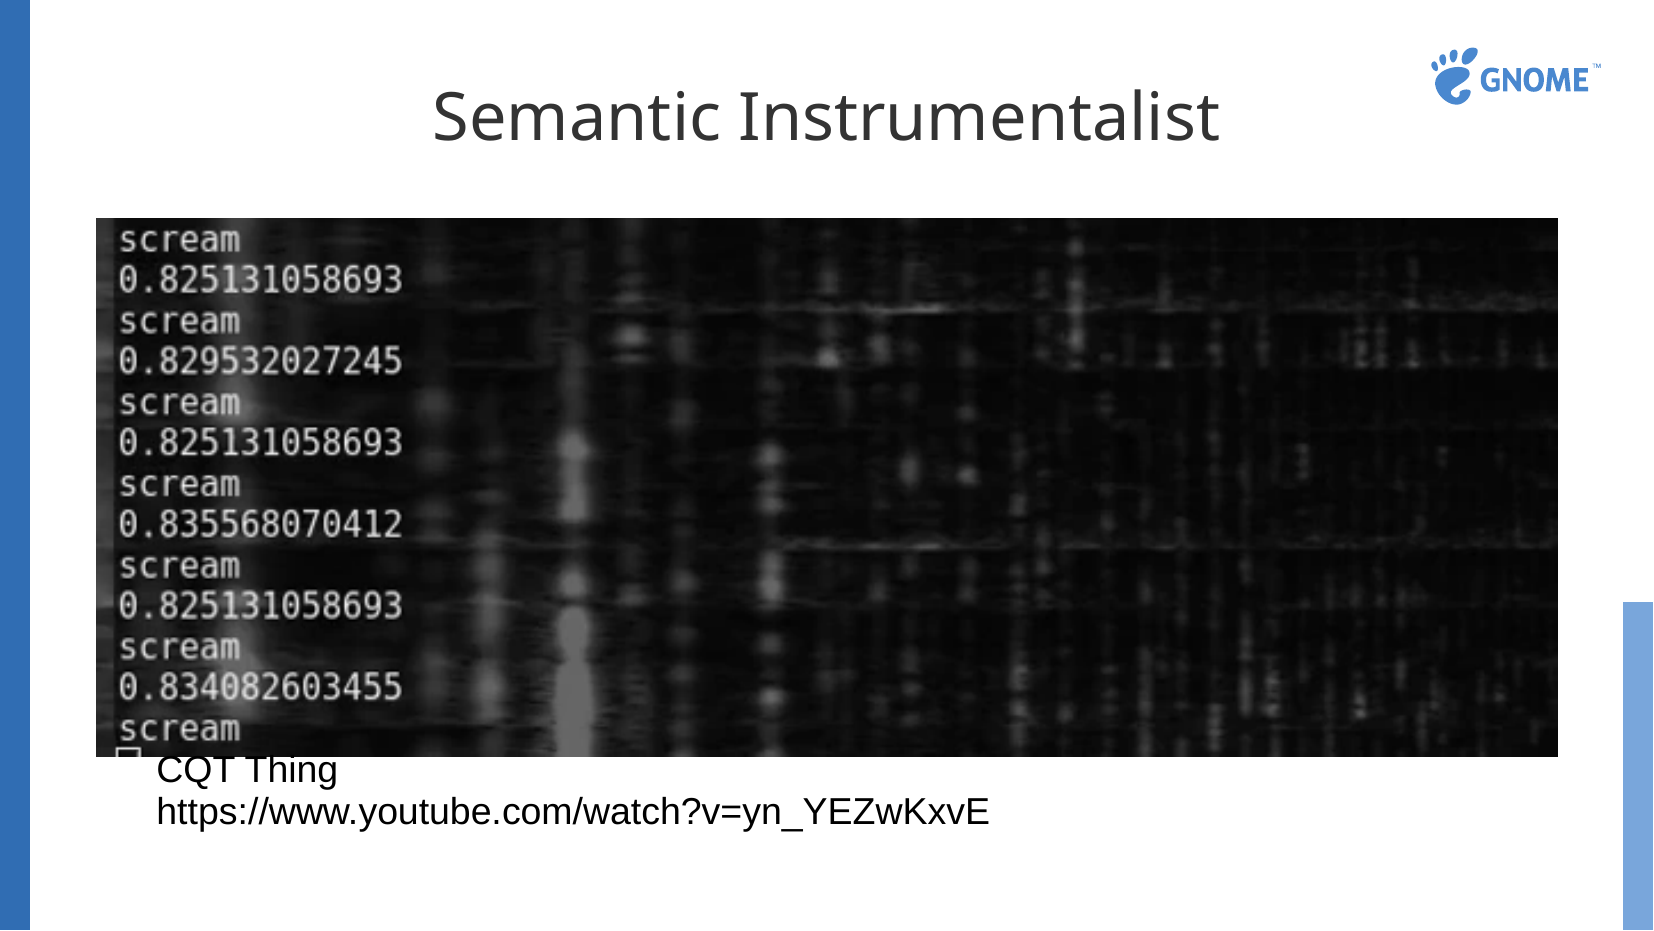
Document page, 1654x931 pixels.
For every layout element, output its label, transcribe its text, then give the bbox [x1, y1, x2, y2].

text_box CQT Thing https://www.youtube.com/watch?v=yn_YEZwKxvE [141, 741, 1006, 841]
title Semantic Instrumentalist [82, 37, 1571, 193]
text_box [95, 217, 1559, 758]
